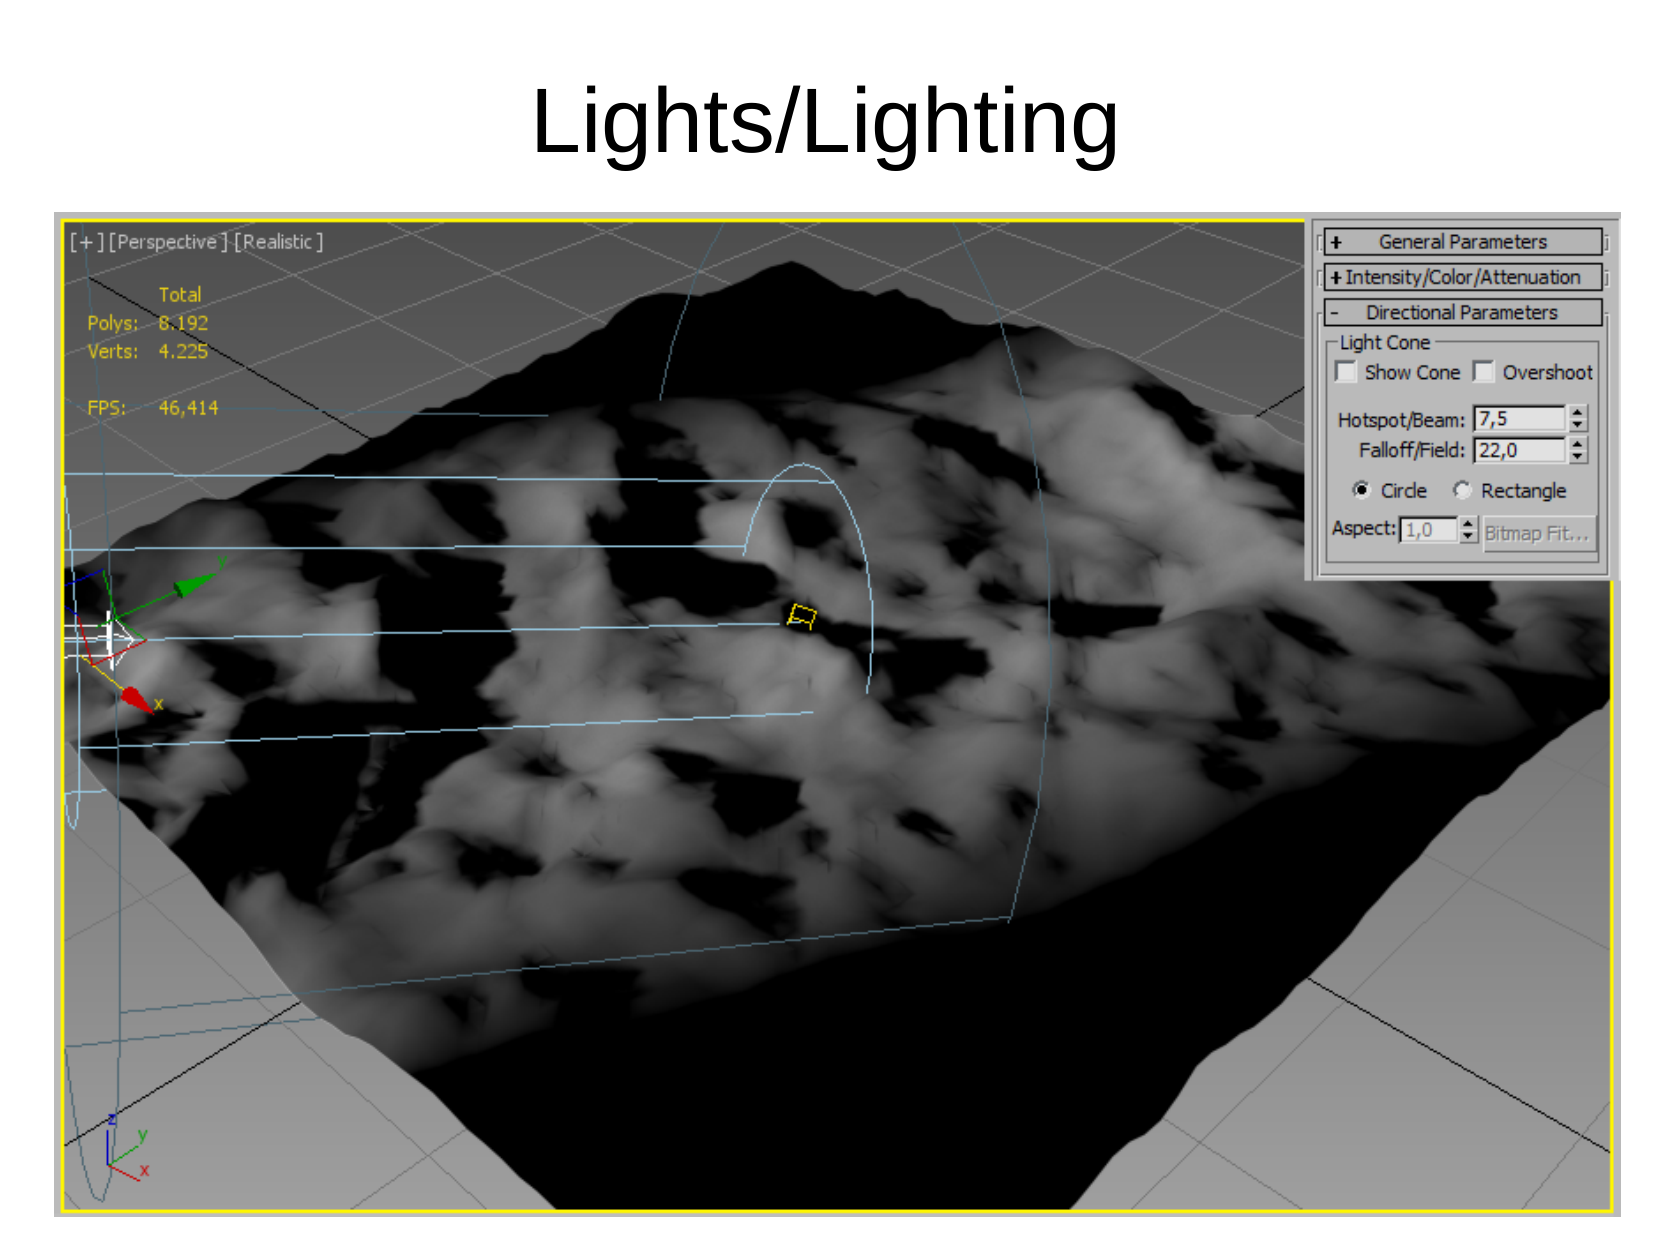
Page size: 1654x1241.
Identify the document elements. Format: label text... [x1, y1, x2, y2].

picture [54, 212, 1621, 1217]
title Lights/Lighting [82, 17, 1571, 212]
